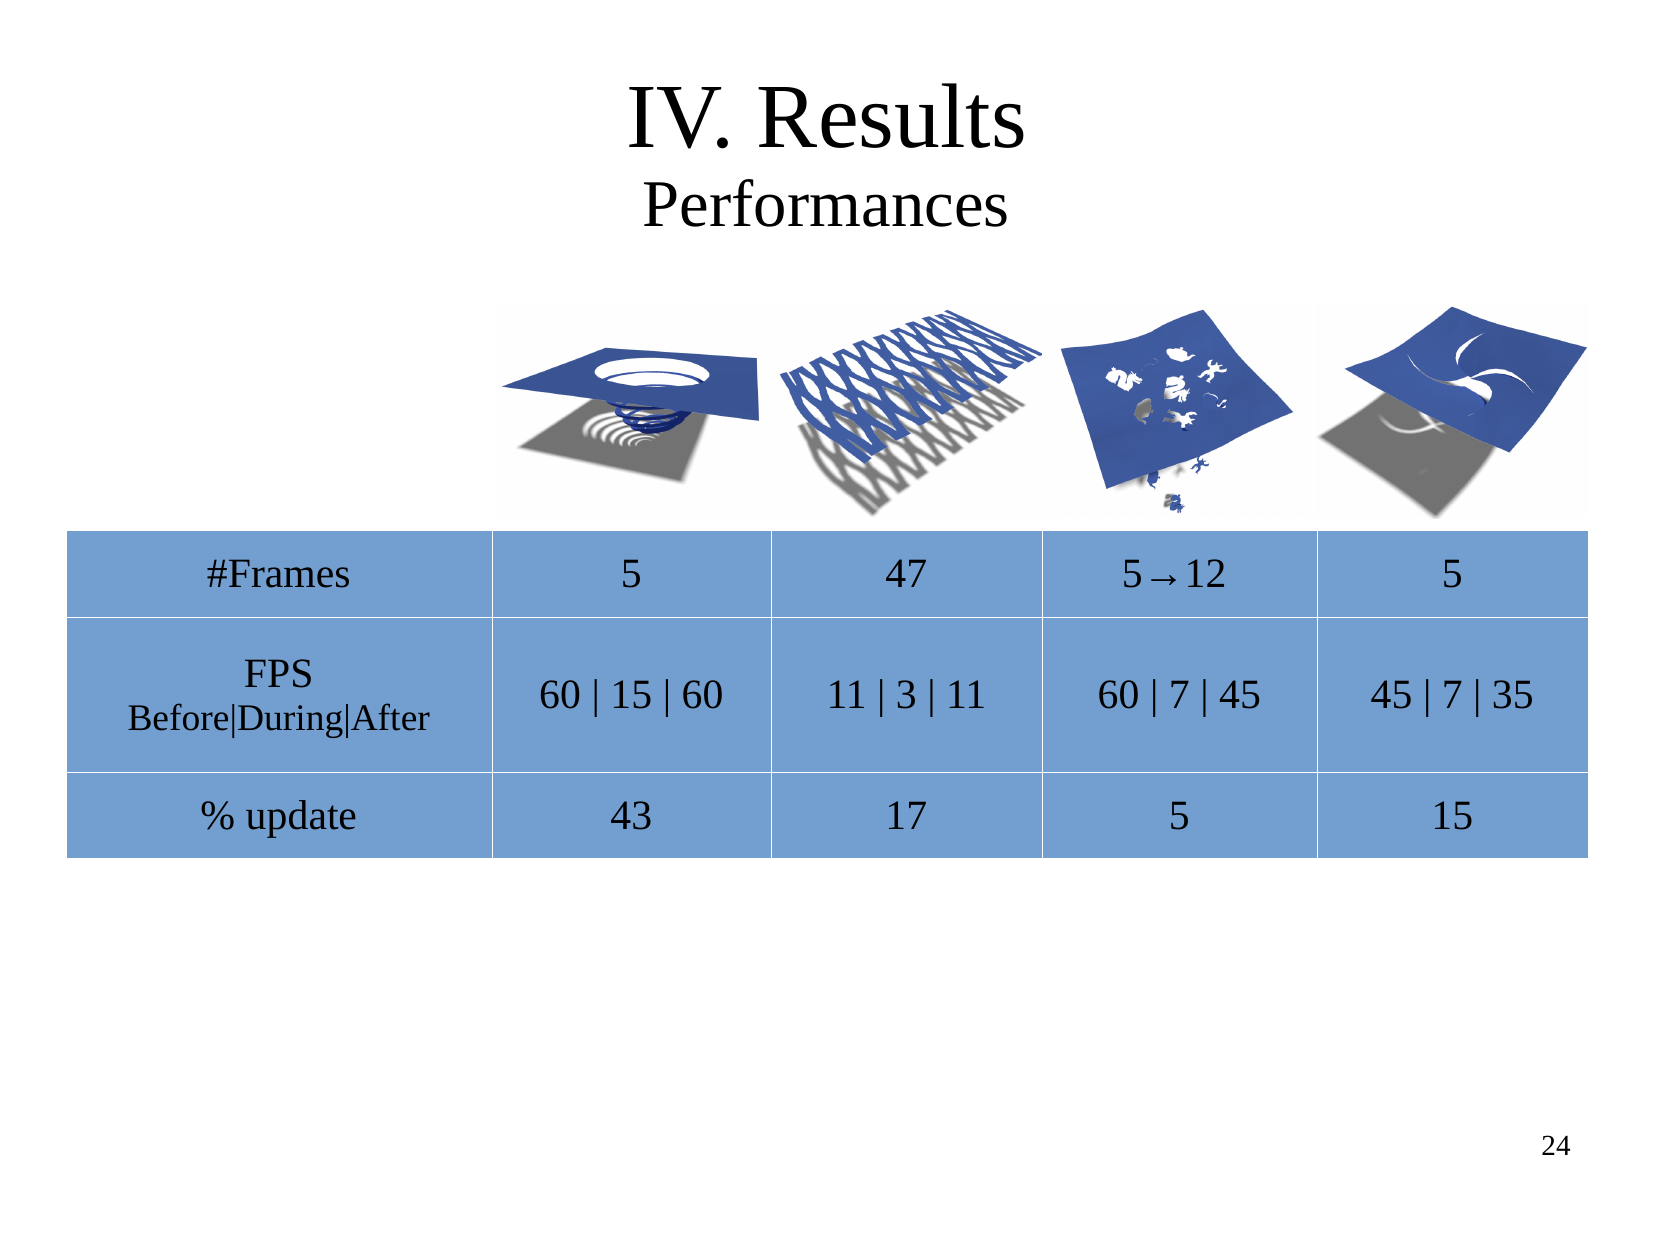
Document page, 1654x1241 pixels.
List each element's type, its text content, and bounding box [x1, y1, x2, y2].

table_cell % update [67, 773, 492, 858]
table_header 5 [1318, 531, 1588, 617]
picture [496, 301, 769, 519]
table_header 5 [493, 531, 771, 617]
picture [1315, 301, 1588, 519]
table_cell 60 | 7 | 45 [1043, 618, 1317, 772]
table_cell FPS Before|During|After [67, 618, 492, 772]
table_header #Frames [67, 531, 492, 617]
picture [771, 301, 1311, 519]
table_header 47 [772, 531, 1042, 617]
title IV. Results Performances [82, 49, 1571, 257]
table_cell 43 [493, 773, 771, 858]
table_cell 15 [1318, 773, 1588, 858]
table_cell 17 [772, 773, 1042, 858]
table_cell 5 [1043, 773, 1317, 858]
table_header 5→12 [1043, 531, 1317, 617]
table_cell 11 | 3 | 11 [772, 618, 1042, 772]
table_cell 45 | 7 | 35 [1318, 618, 1588, 772]
table_cell 60 | 15 | 60 [493, 618, 771, 772]
